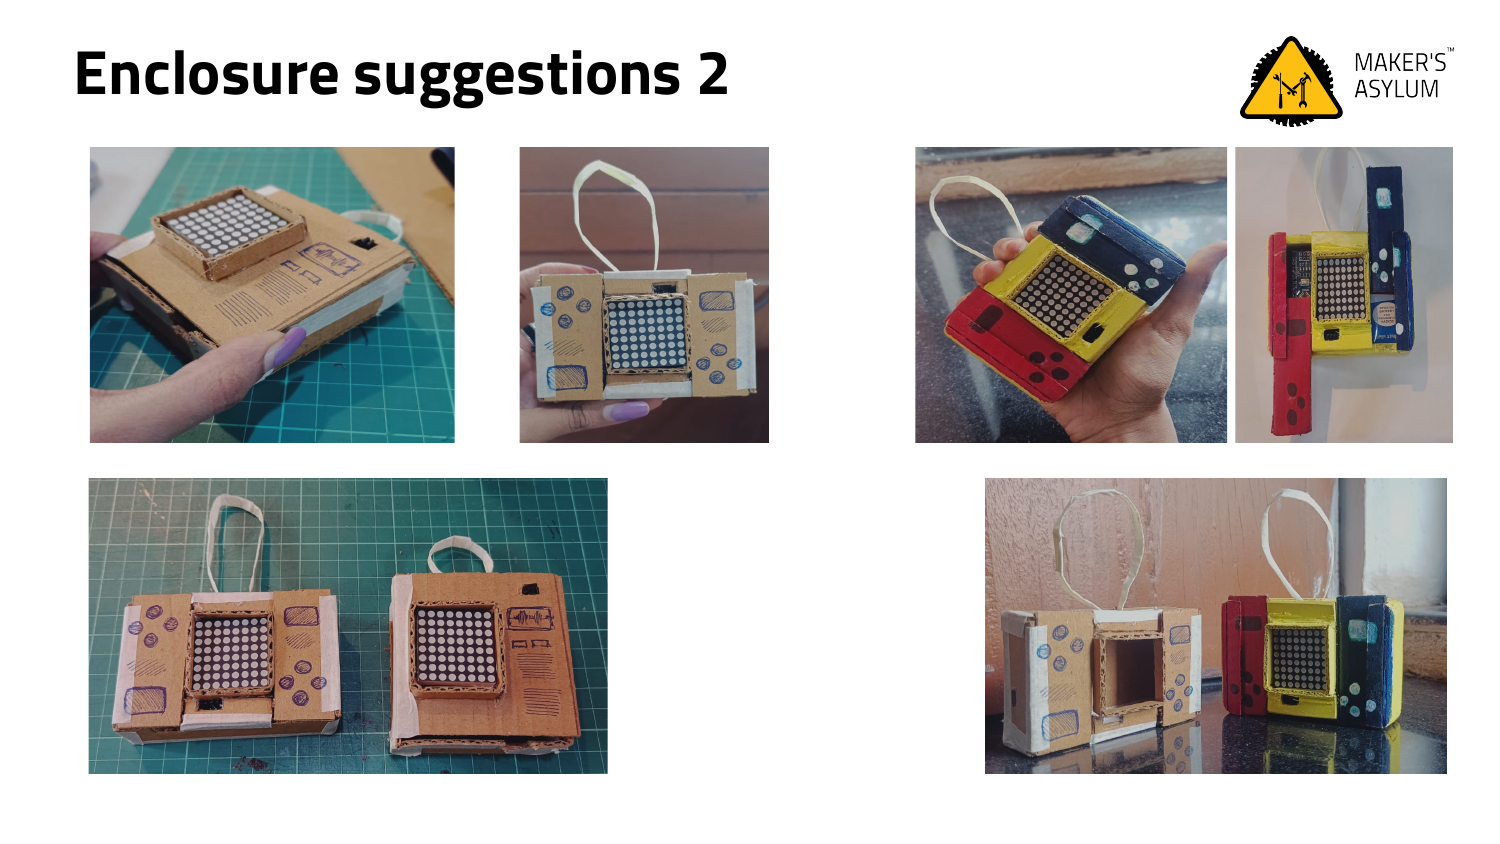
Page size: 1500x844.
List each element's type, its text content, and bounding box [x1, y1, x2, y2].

picture [519, 147, 769, 443]
picture [1235, 147, 1453, 443]
text_box Enclosure suggestions 2 [58, 11, 822, 127]
picture [89, 147, 455, 443]
picture [915, 147, 1228, 443]
picture [88, 478, 608, 774]
picture [1240, 36, 1454, 128]
picture [985, 478, 1447, 774]
